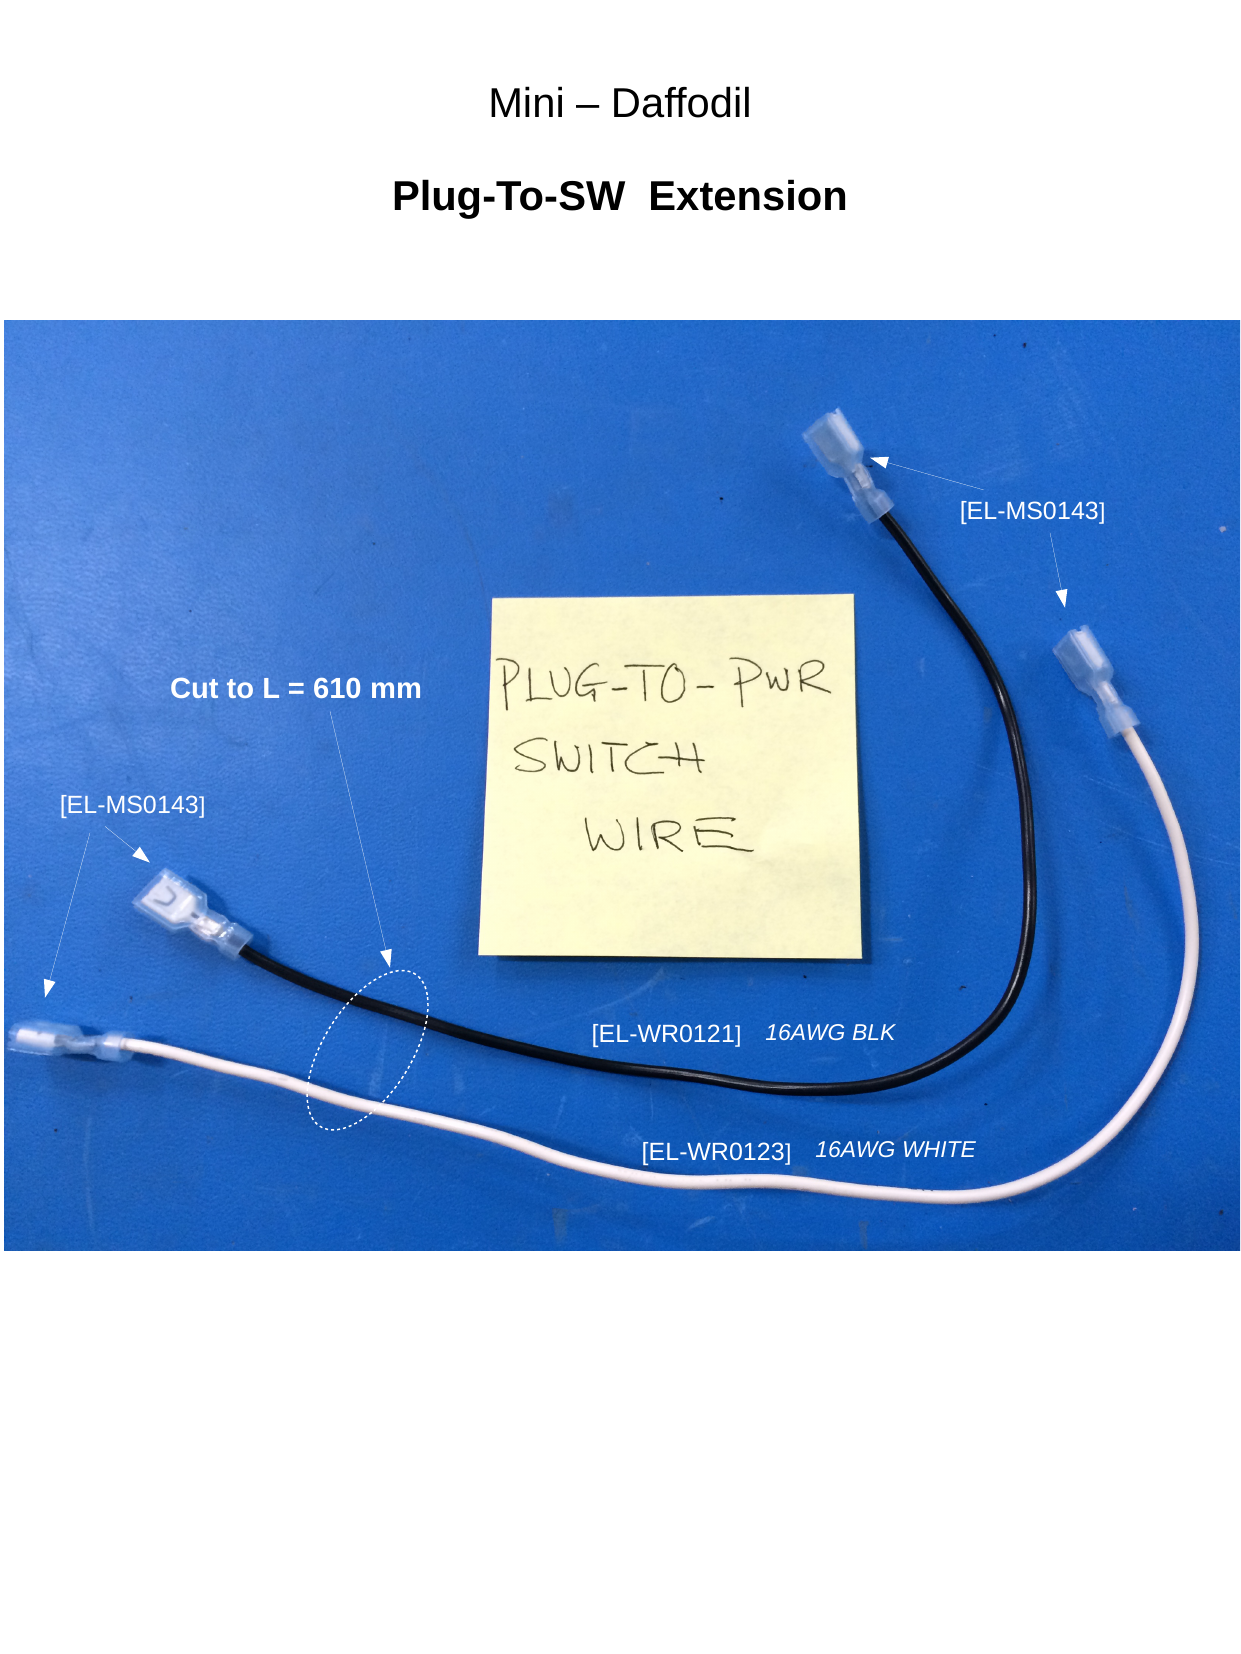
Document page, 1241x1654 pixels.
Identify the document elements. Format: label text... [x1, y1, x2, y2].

text_box [EL-MS0143] [45, 783, 221, 827]
text_box [EL-WR0121] [576, 1012, 757, 1056]
text_box 16AWG WHITE [800, 1129, 991, 1171]
picture [4, 320, 1241, 1251]
text_box Cut to L = 610 mm [138, 665, 469, 713]
text_box 16AWG BLK [750, 1012, 910, 1054]
text_box [EL-MS0143] [945, 489, 1121, 533]
title Mini – Daffodil Plug-To-SW Extension [62, 79, 1179, 220]
text_box [EL-WR0123] [626, 1129, 807, 1173]
